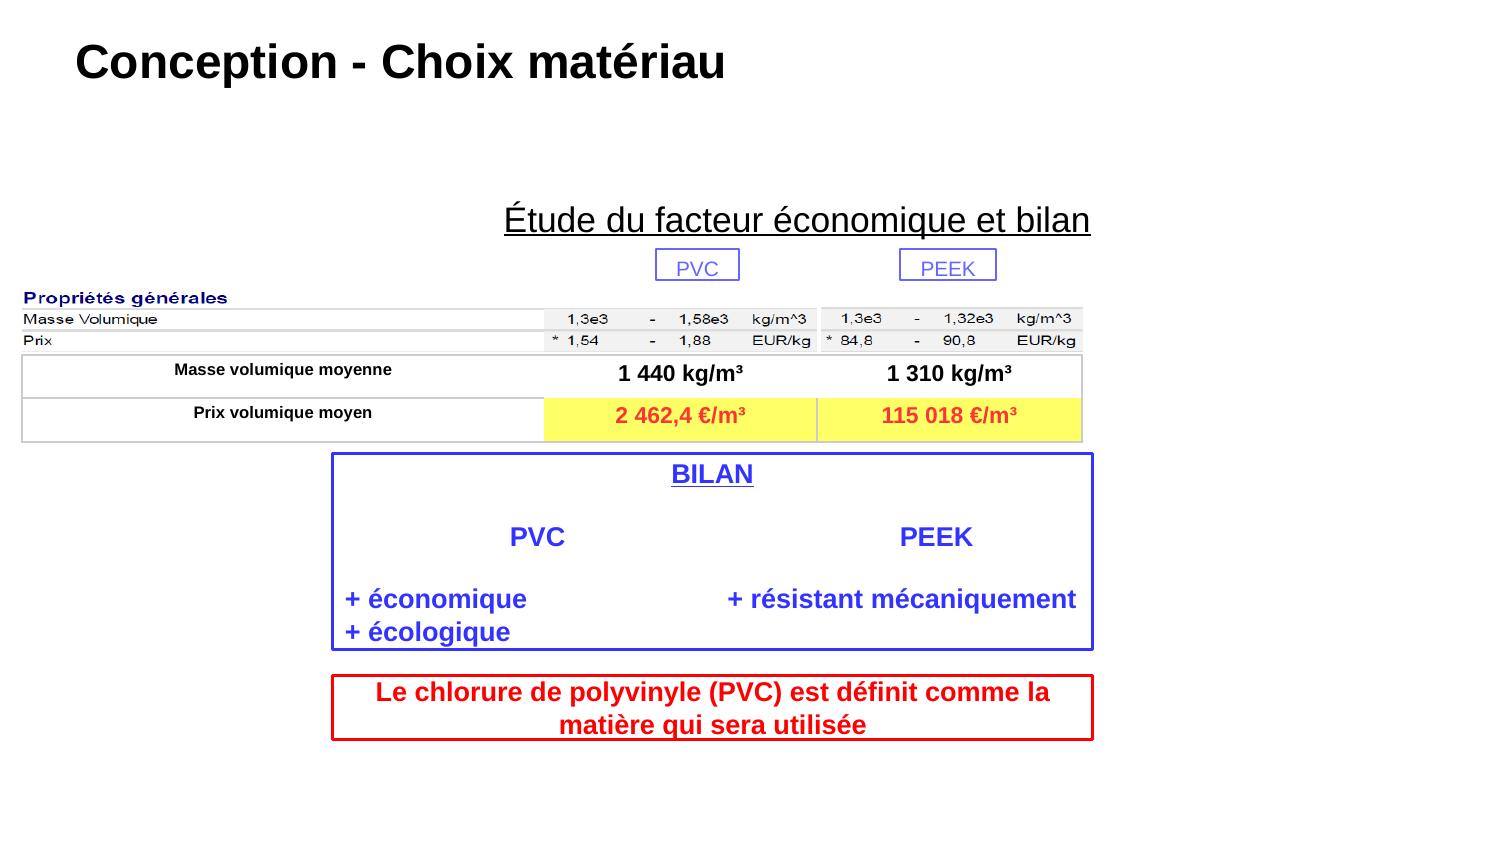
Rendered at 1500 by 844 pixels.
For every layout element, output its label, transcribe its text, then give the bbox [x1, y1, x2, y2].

picture [21, 288, 1086, 354]
table_cell 115 018 €/m³ [818, 398, 1081, 441]
table_cell 2 462,4 €/m³ [544, 398, 816, 441]
text_box PVC [655, 249, 740, 281]
text_box Le chlorure de polyvinyle (PVC) est définit comme la matière qui sera utilisée [332, 675, 1093, 740]
text_box BILAN PVC PEEK + économique + résistant mécaniquement + écologique [332, 453, 1093, 650]
text_box Conception - Choix matériau [75, 43, 1426, 88]
text_box Étude du facteur économique et bilan [47, 160, 1500, 764]
table_header Masse volumique moyenne [23, 356, 544, 397]
table_header 1 310 kg/m³ [817, 356, 1081, 398]
text_box PEEK [899, 249, 997, 281]
table_header 1 440 kg/m³ [544, 356, 817, 398]
table_cell Prix volumique moyen [23, 399, 544, 441]
